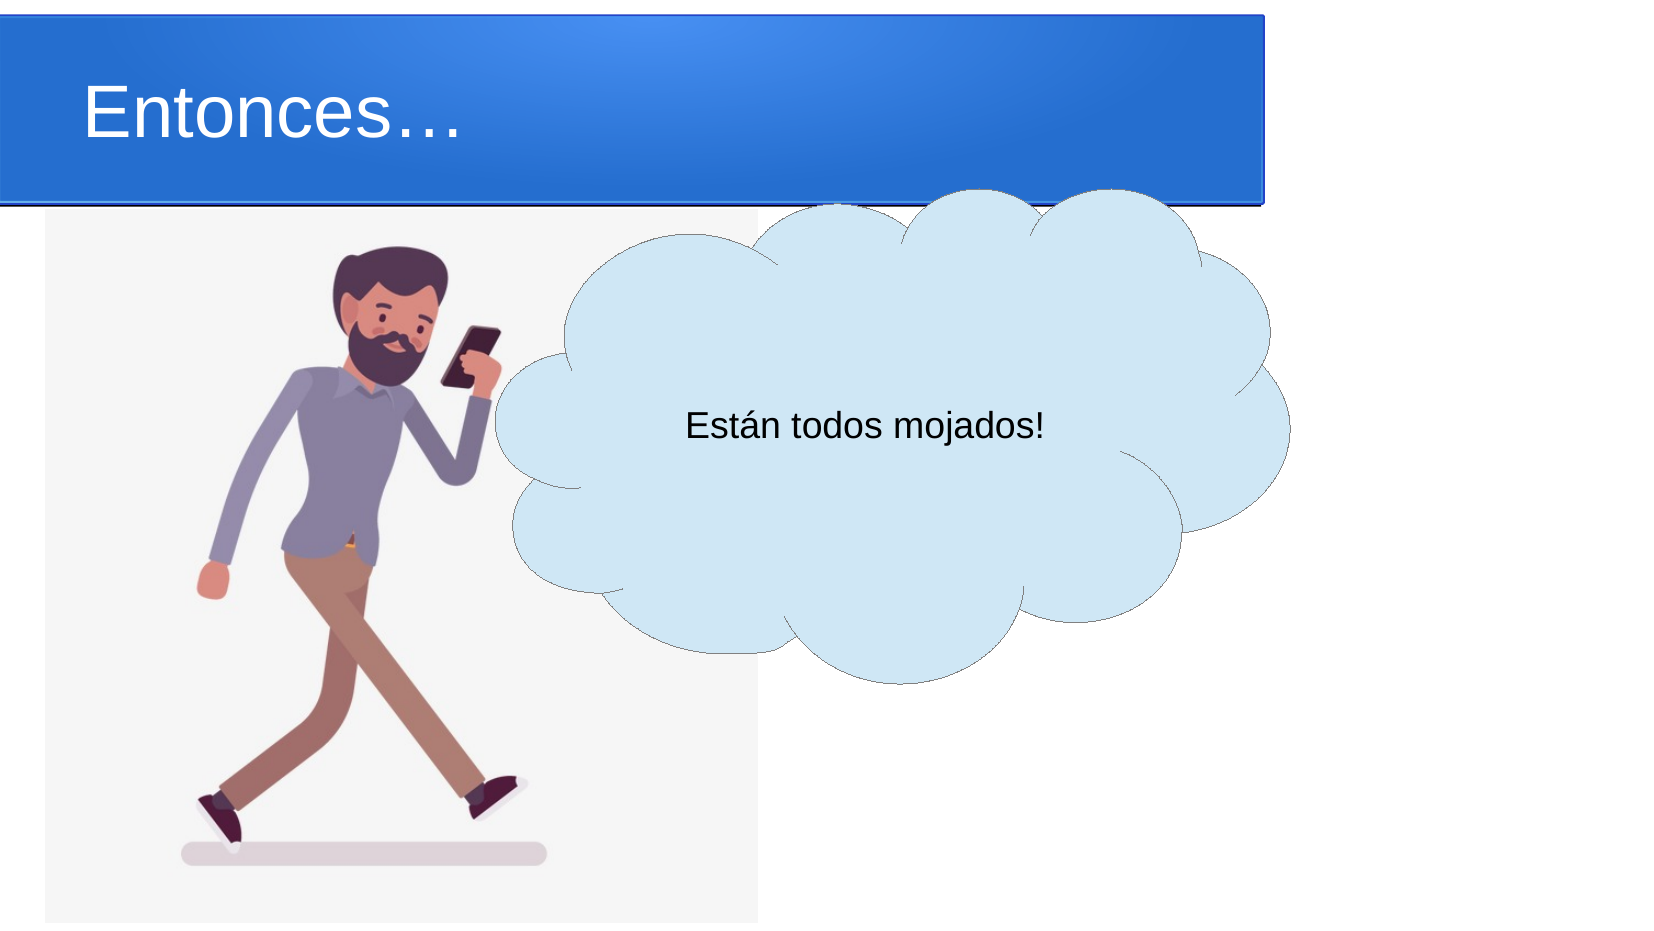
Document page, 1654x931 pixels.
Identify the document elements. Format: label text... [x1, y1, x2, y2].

text_box Están todos mojados! [495, 188, 1291, 685]
picture [45, 209, 758, 923]
title Entonces… [82, 35, 1235, 189]
